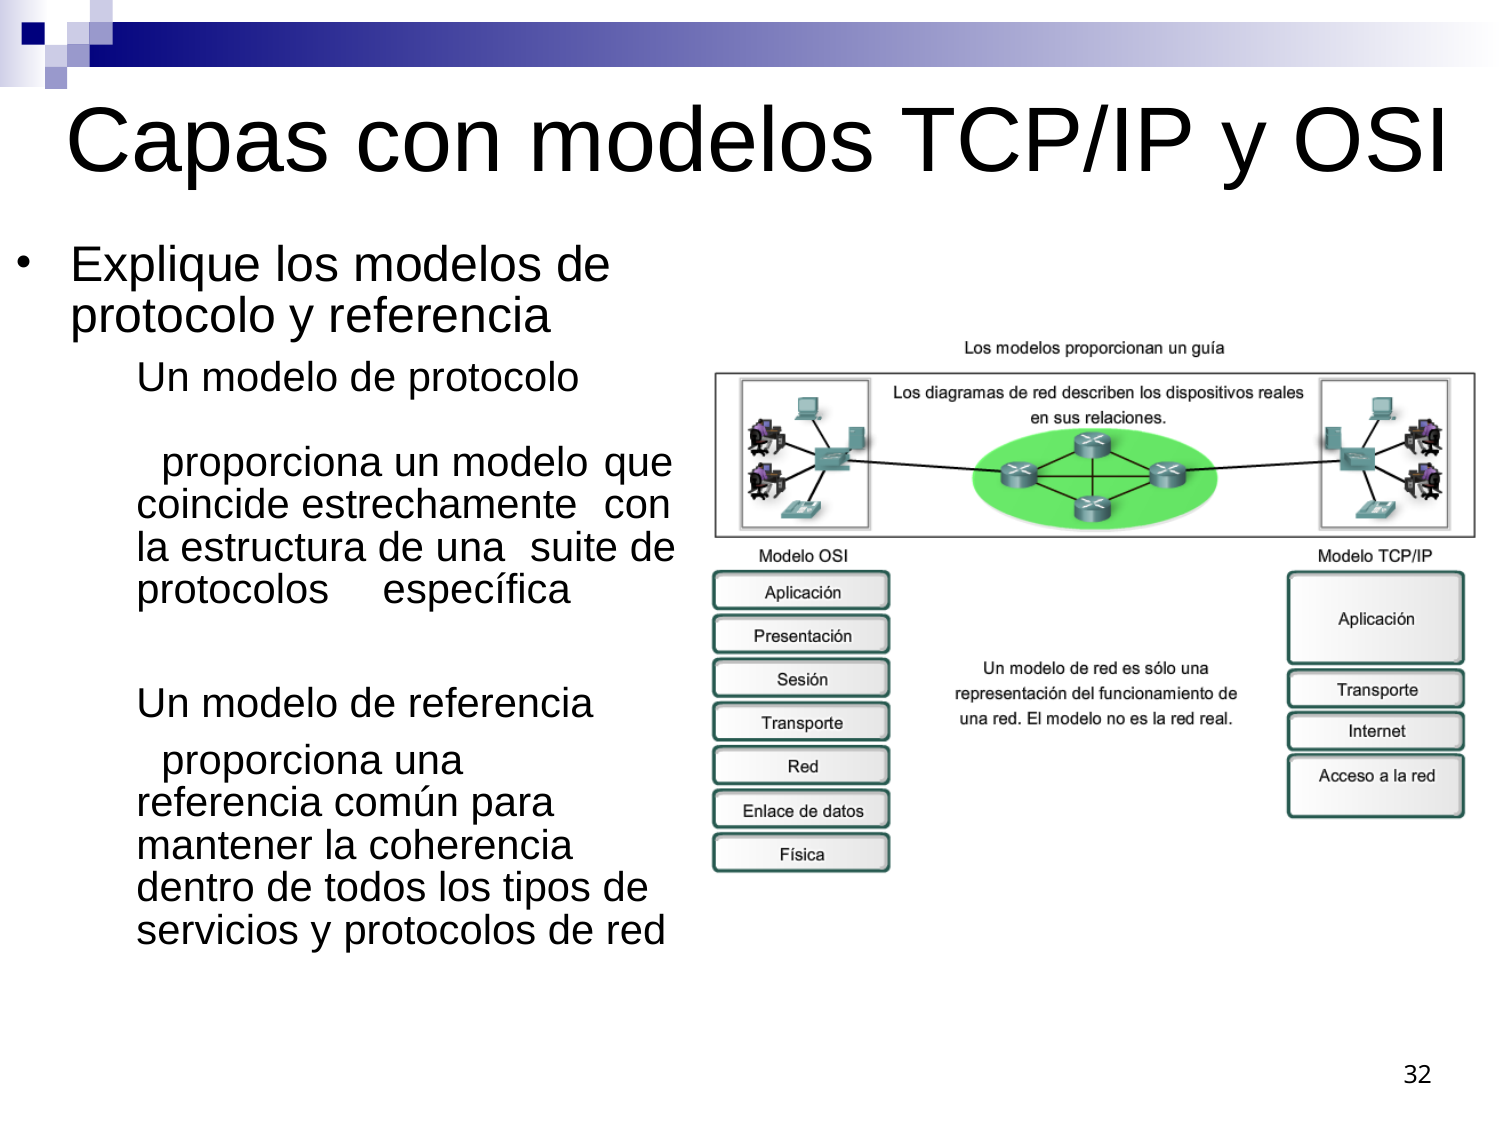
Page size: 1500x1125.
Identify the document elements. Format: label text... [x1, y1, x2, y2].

text_box <número> [1074, 1025, 1447, 1101]
picture [709, 332, 1479, 880]
text_box Capas con modelos TCP/IP y OSI [50, 66, 1495, 204]
text_box Explique los modelos de protocolo y referencia Un modelo de protocolo proporciona un modelo que coincide estrechamente con la estructura de una suite de protocolos específica Un modelo de referencia proporciona una referencia común para mantener la coherencia dentro de todos los tipos de servicios y protocolos de red [0, 233, 707, 1066]
